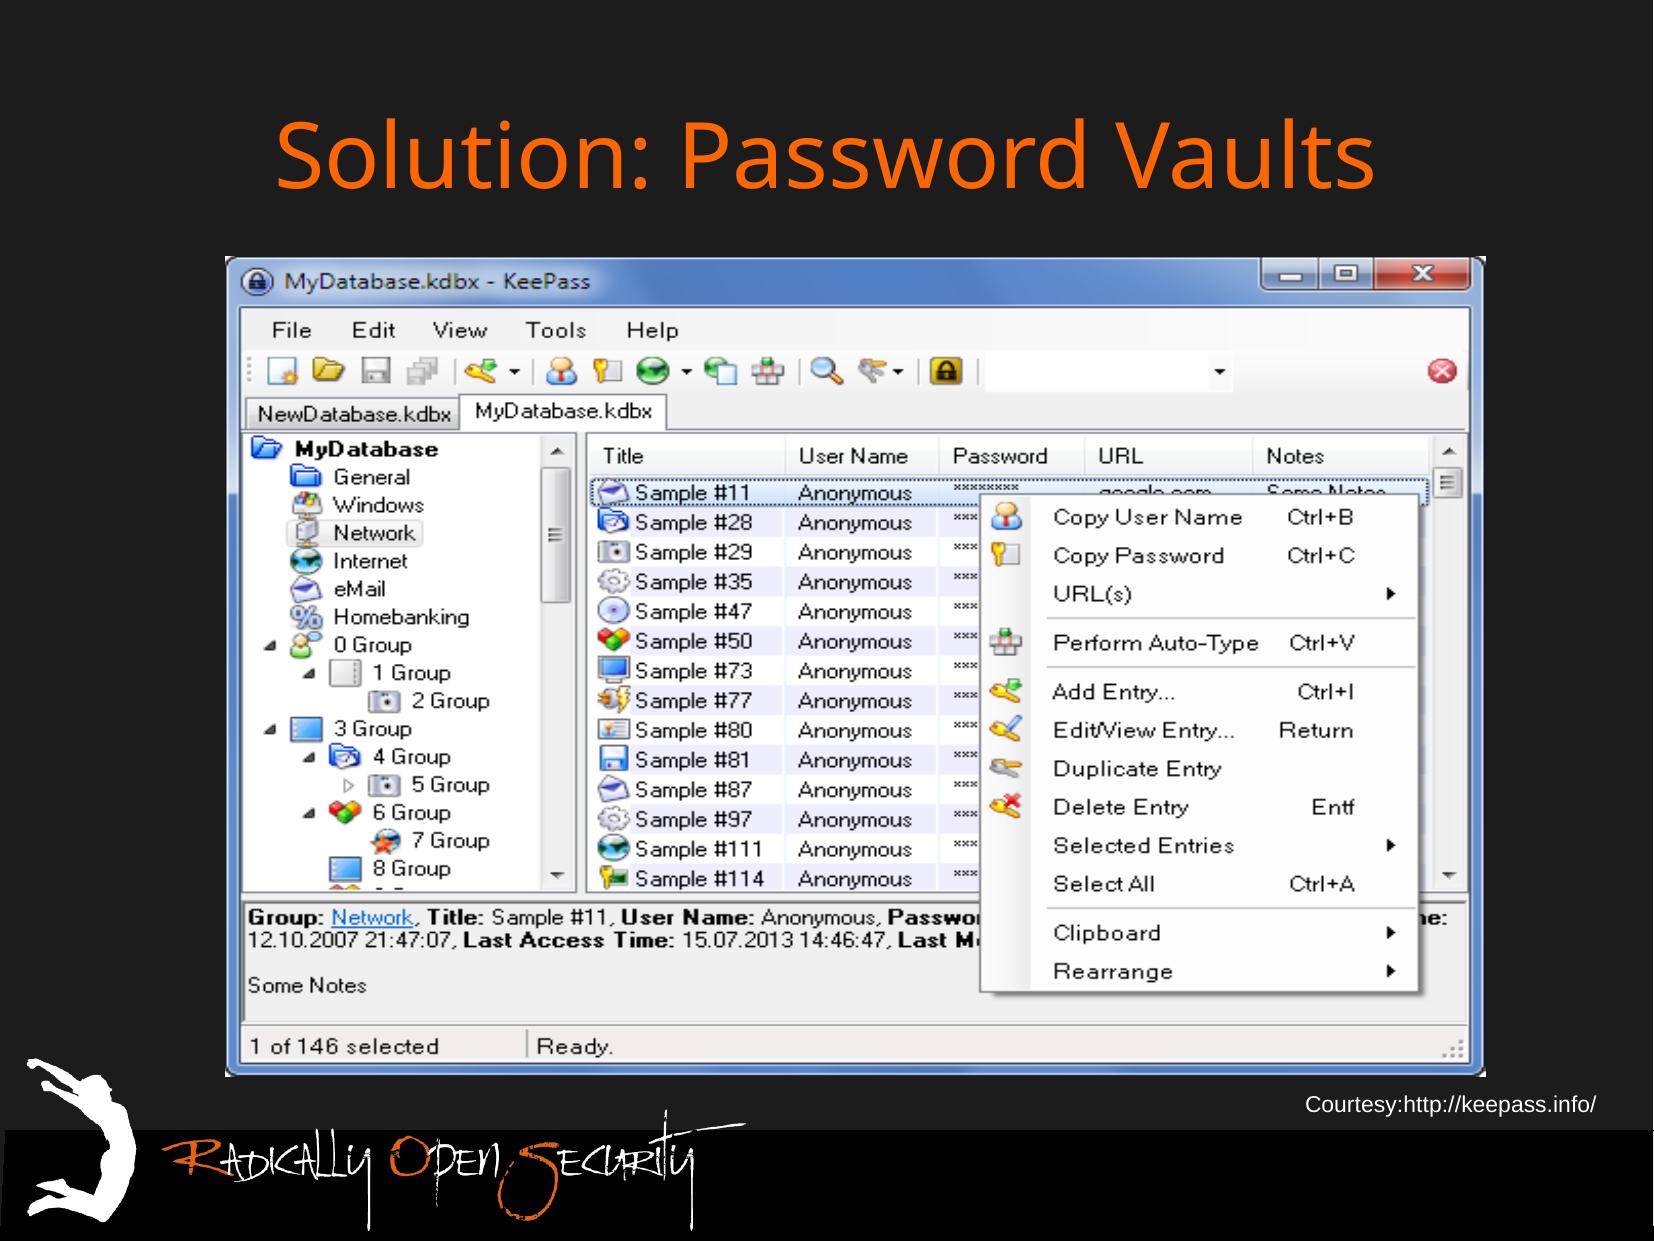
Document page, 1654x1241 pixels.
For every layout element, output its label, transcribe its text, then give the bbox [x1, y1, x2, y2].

title Solution: Password Vaults [82, 49, 1571, 257]
picture [0, 256, 1486, 1241]
text_box Courtesy:http://keepass.info/ [1290, 1083, 1637, 1127]
